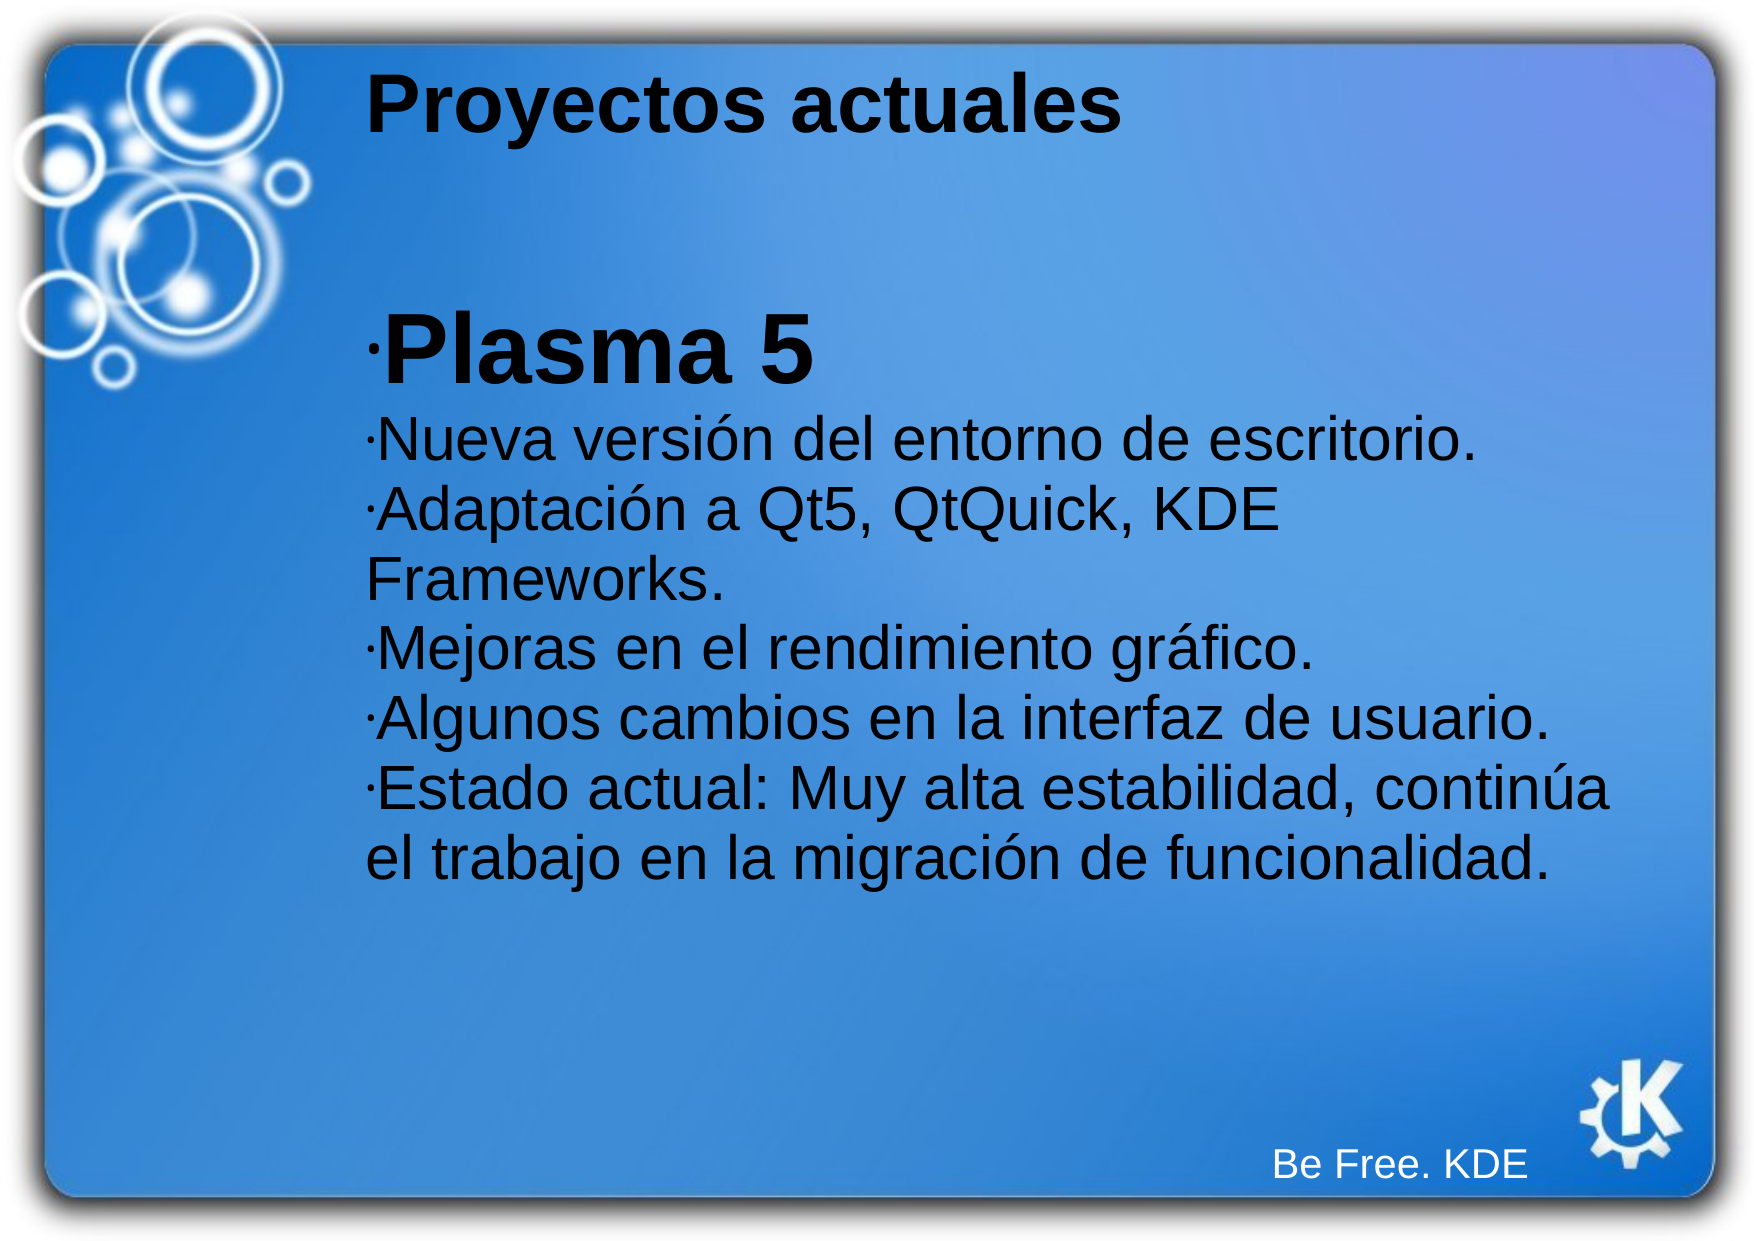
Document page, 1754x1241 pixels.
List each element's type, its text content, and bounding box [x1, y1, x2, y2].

list Plasma 5 Nueva versión del entorno de escritorio. Adaptación a Qt5, QtQuick, KDE Frameworks. Mejoras en el rendimiento gráfico. Algunos cambios en la interfaz de usuario. Estado actual: Muy alta estabilidad, continúa el trabajo en la migración de funcionalidad. [350, 285, 1649, 1079]
title Proyectos actuales [350, 49, 1649, 174]
picture [0, 0, 1754, 1241]
